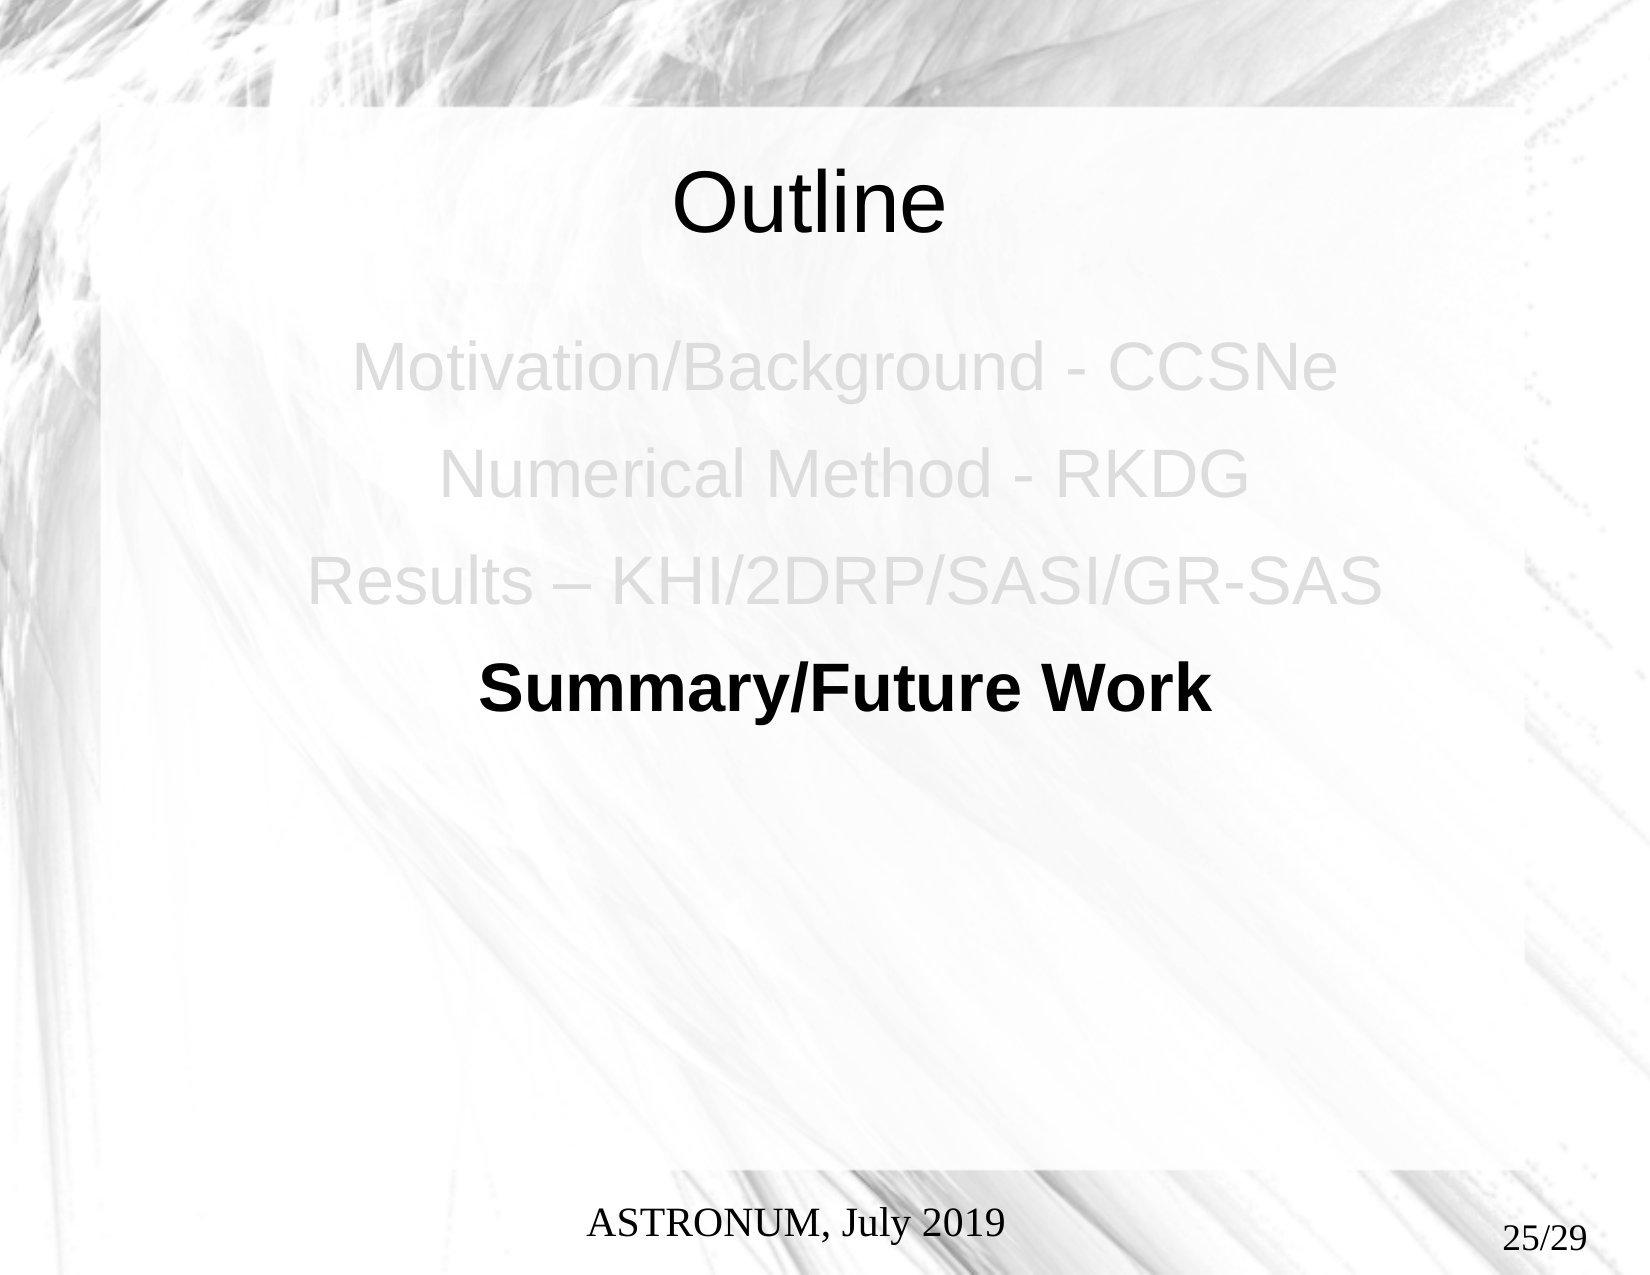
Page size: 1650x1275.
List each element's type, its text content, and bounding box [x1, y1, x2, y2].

title Outline [117, 115, 1503, 288]
list Motivation/Background - CCSNe Numerical Method - RKDG Results – KHI/2DRP/SASI/GR-SAS Summary/Future Work [105, 328, 1516, 972]
picture [0, 0, 1650, 1275]
